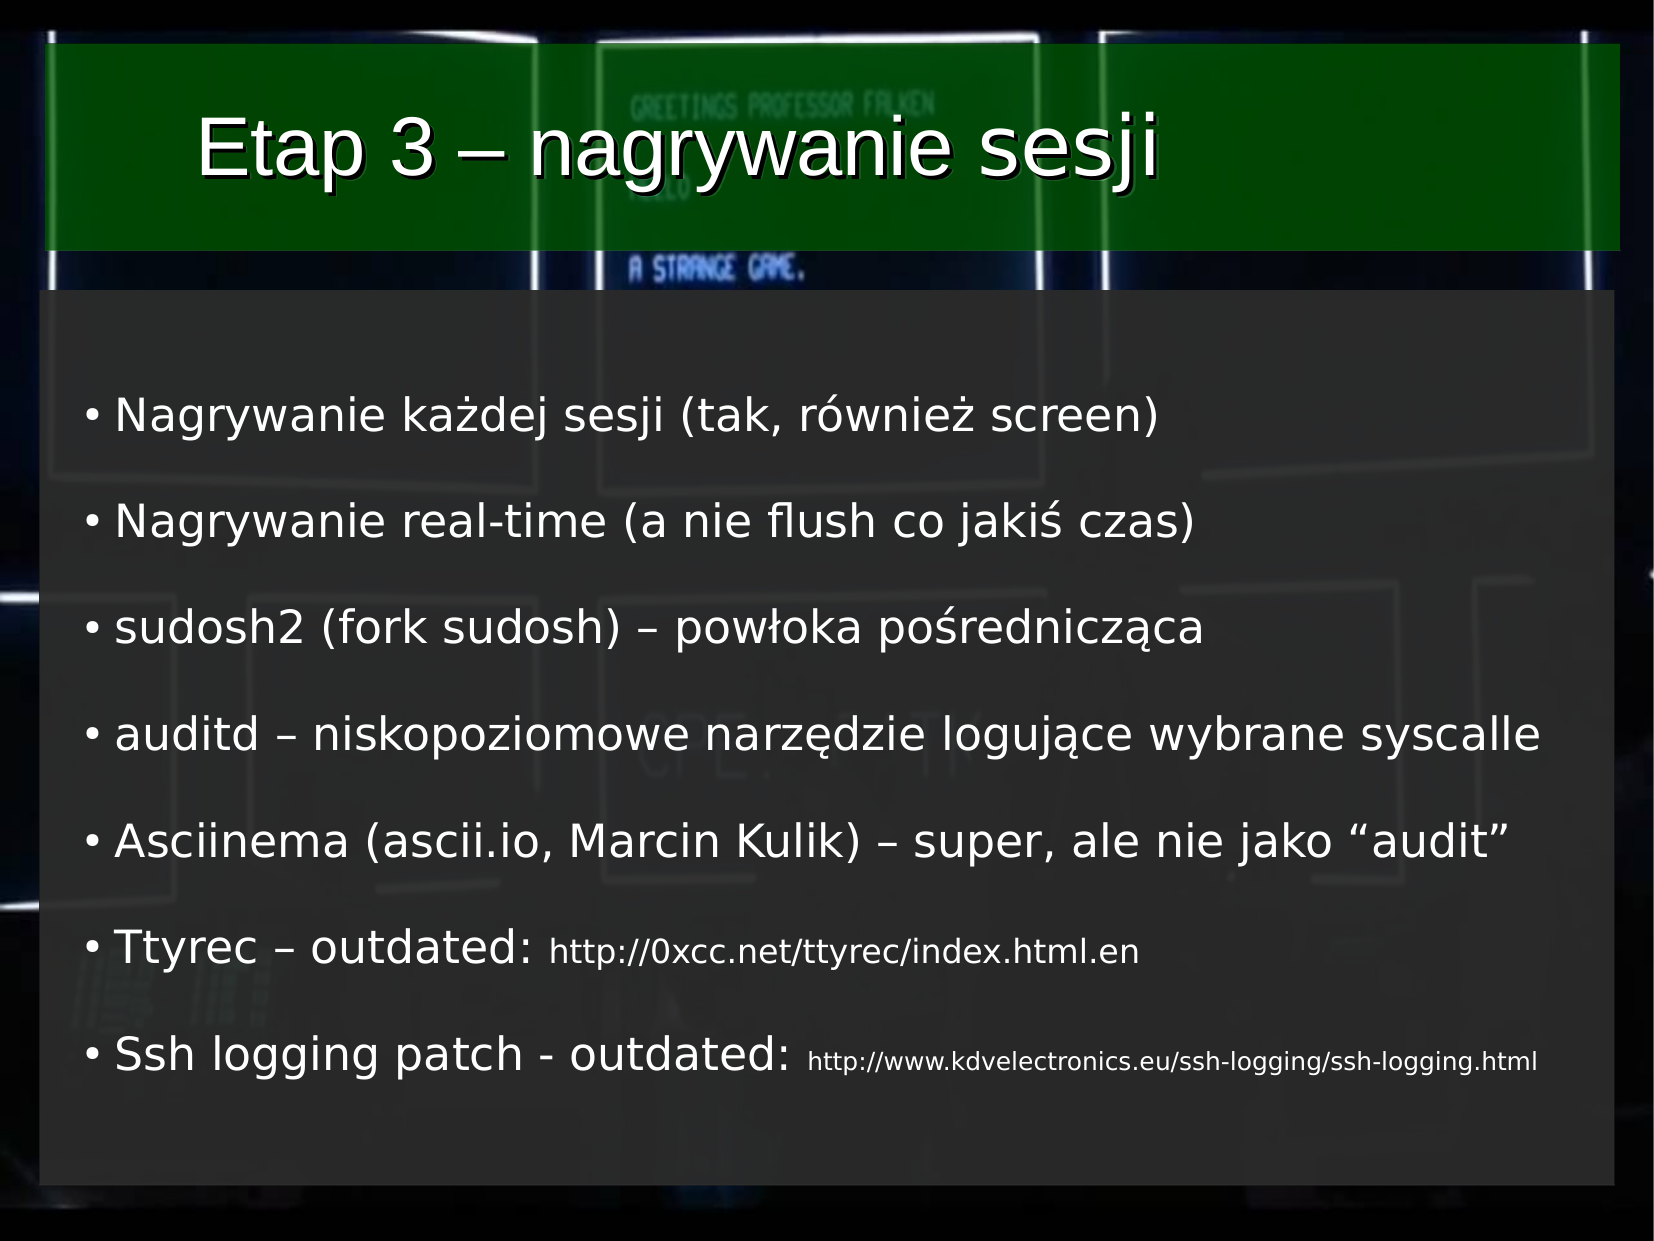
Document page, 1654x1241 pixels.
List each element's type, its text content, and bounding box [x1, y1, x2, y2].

title Etap 3 – nagrywanie sesji [45, 43, 1621, 251]
picture [0, 0, 1654, 1241]
text_box Nagrywanie każdej sesji (tak, również screen) Nagrywanie real-time (a nie flush co jakiś czas) sudosh2 (fork sudosh) – powłoka pośrednicząca auditd – niskopoziomowe narzędzie logujące wybrane syscalle Asciinema (ascii.io, Marcin Kulik) – super, ale nie jako “audit” Ttyrec – outdated: http://0xcc.net/ttyrec/index.html.en Ssh logging patch - outdated: http://www.kdvelectronics.eu/ssh-logging/ssh-logging.html [39, 290, 1615, 1186]
